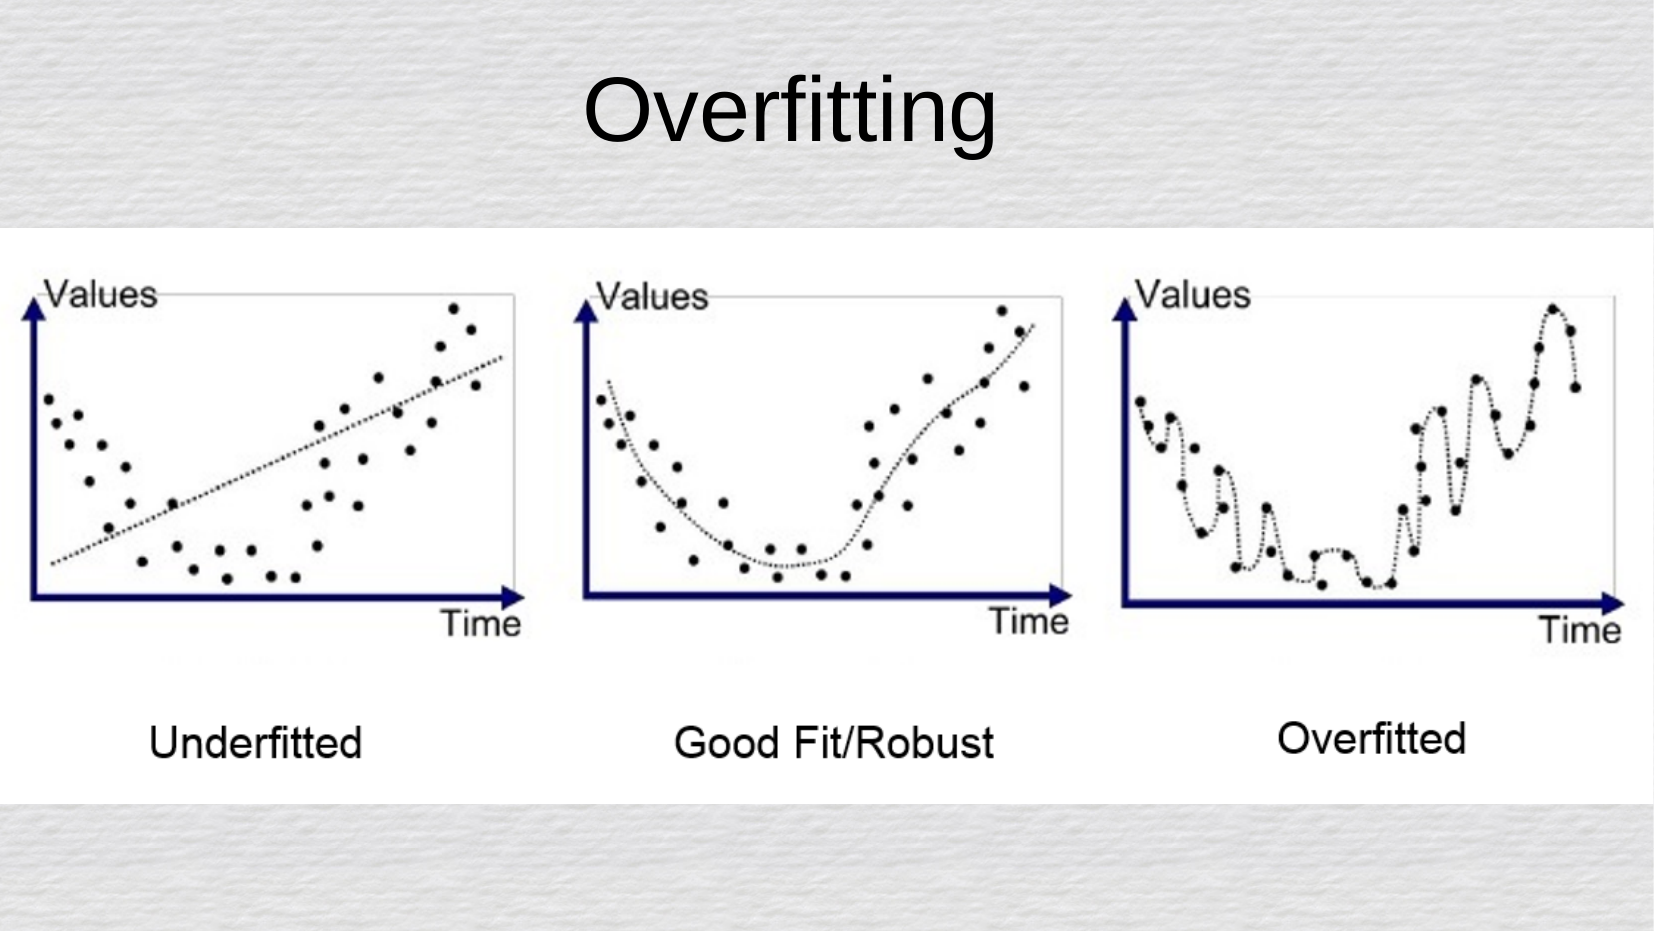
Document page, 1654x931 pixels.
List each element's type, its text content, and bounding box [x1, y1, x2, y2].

title Overfitting [271, 7, 1312, 213]
picture [0, 0, 1654, 931]
